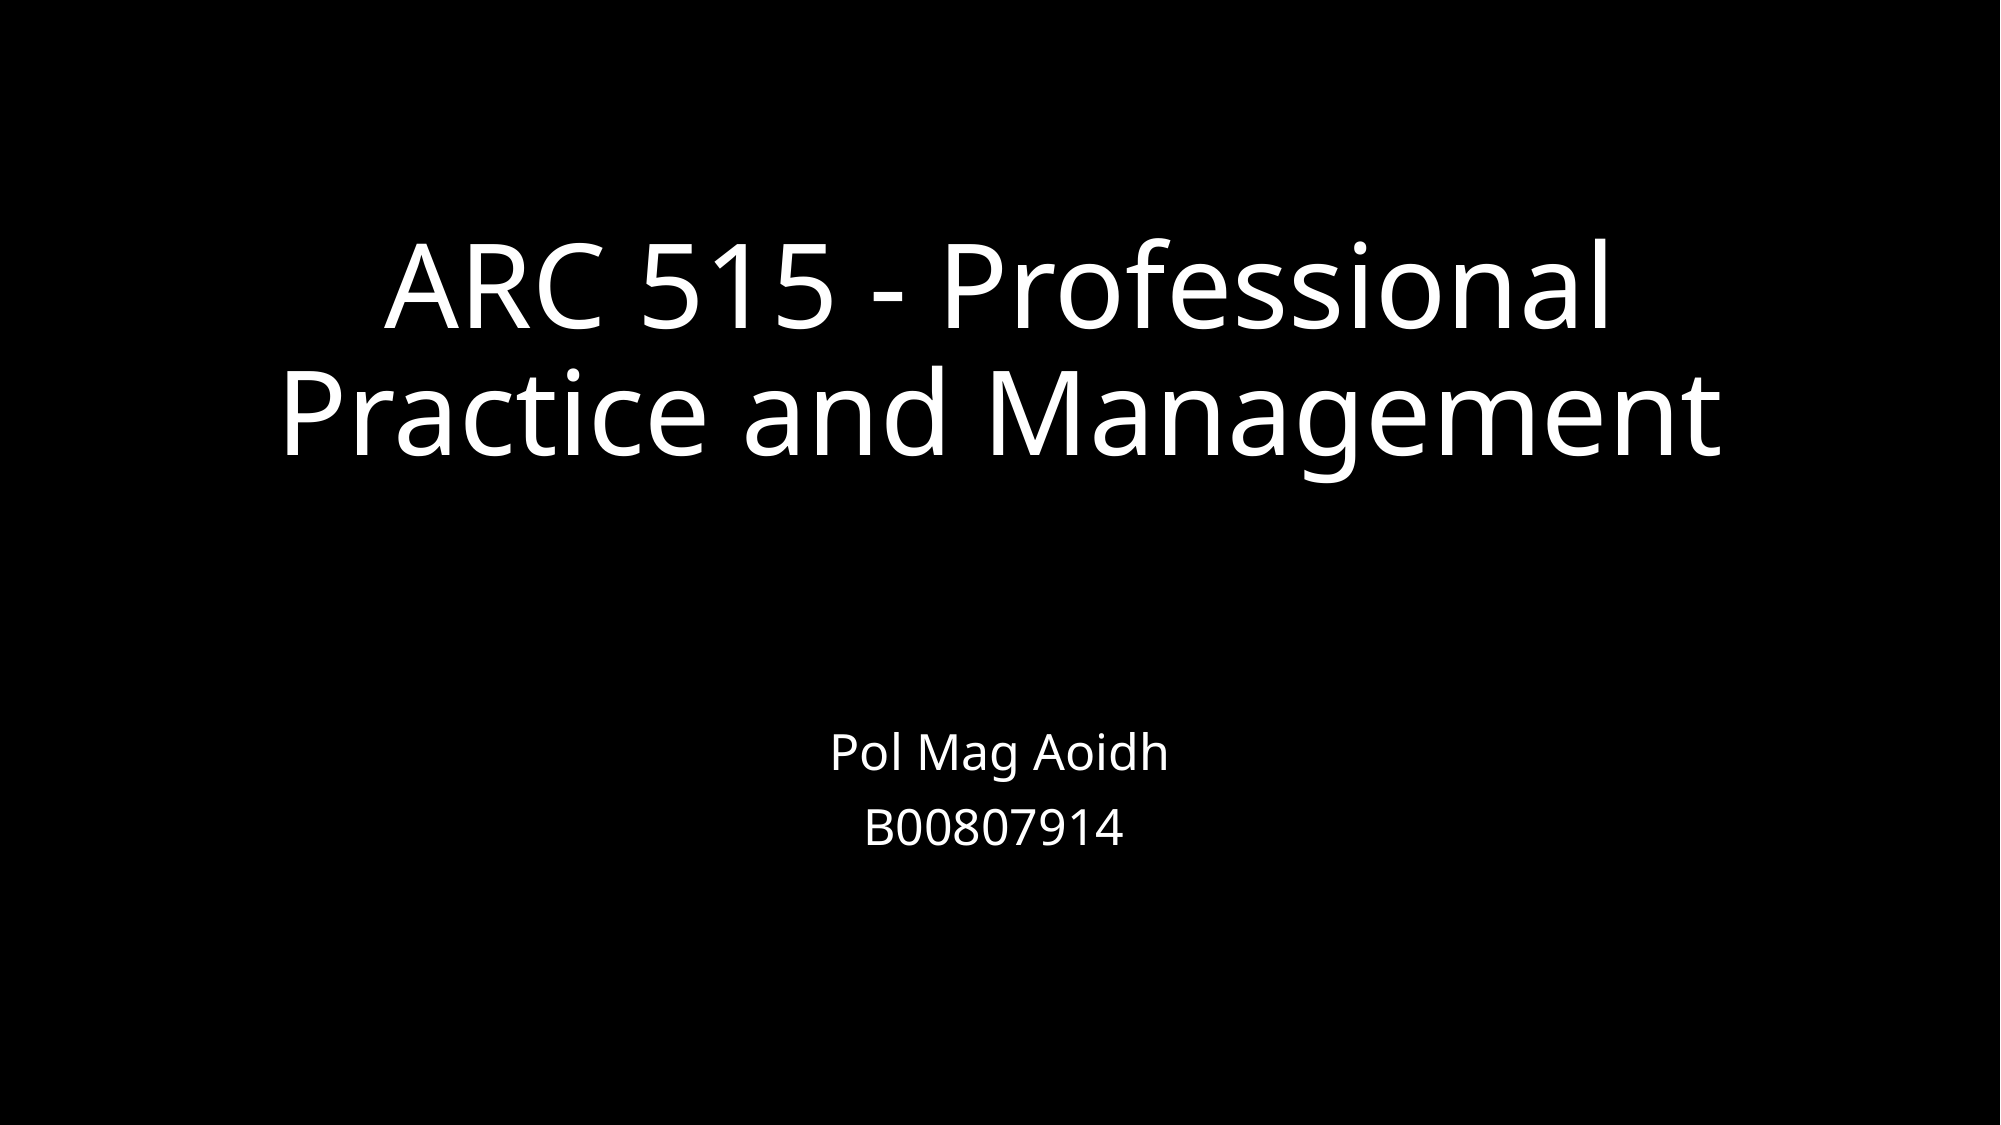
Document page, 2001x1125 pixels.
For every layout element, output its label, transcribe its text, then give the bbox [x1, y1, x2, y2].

title ARC 515 - Professional Practice and Management [249, 96, 1750, 489]
subtitle Pol Mag Aoidh B00807914 [249, 719, 1750, 992]
